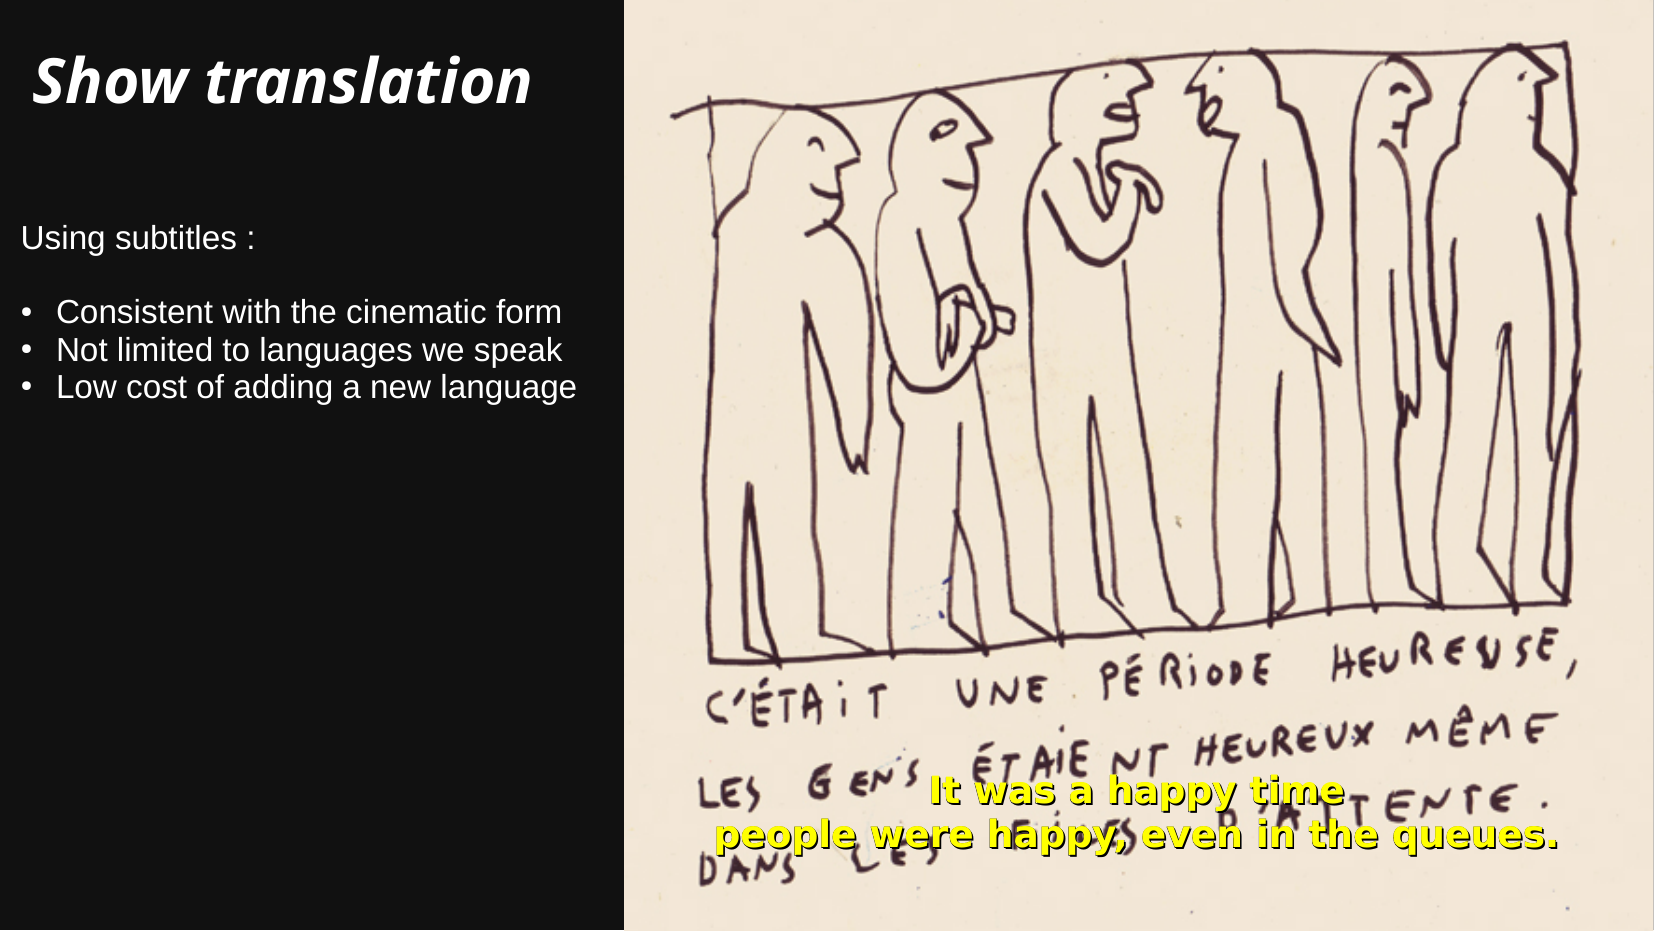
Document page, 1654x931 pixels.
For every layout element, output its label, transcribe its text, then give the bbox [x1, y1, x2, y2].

text_box Using subtitles : Consistent with the cinematic form Not limited to languages we speak Low cost of adding a new language [5, 212, 624, 612]
picture [624, 0, 1654, 931]
text_box Show translation [17, 29, 624, 178]
text_box It was a happy time people were happy, even in the queues. [649, 761, 1625, 894]
